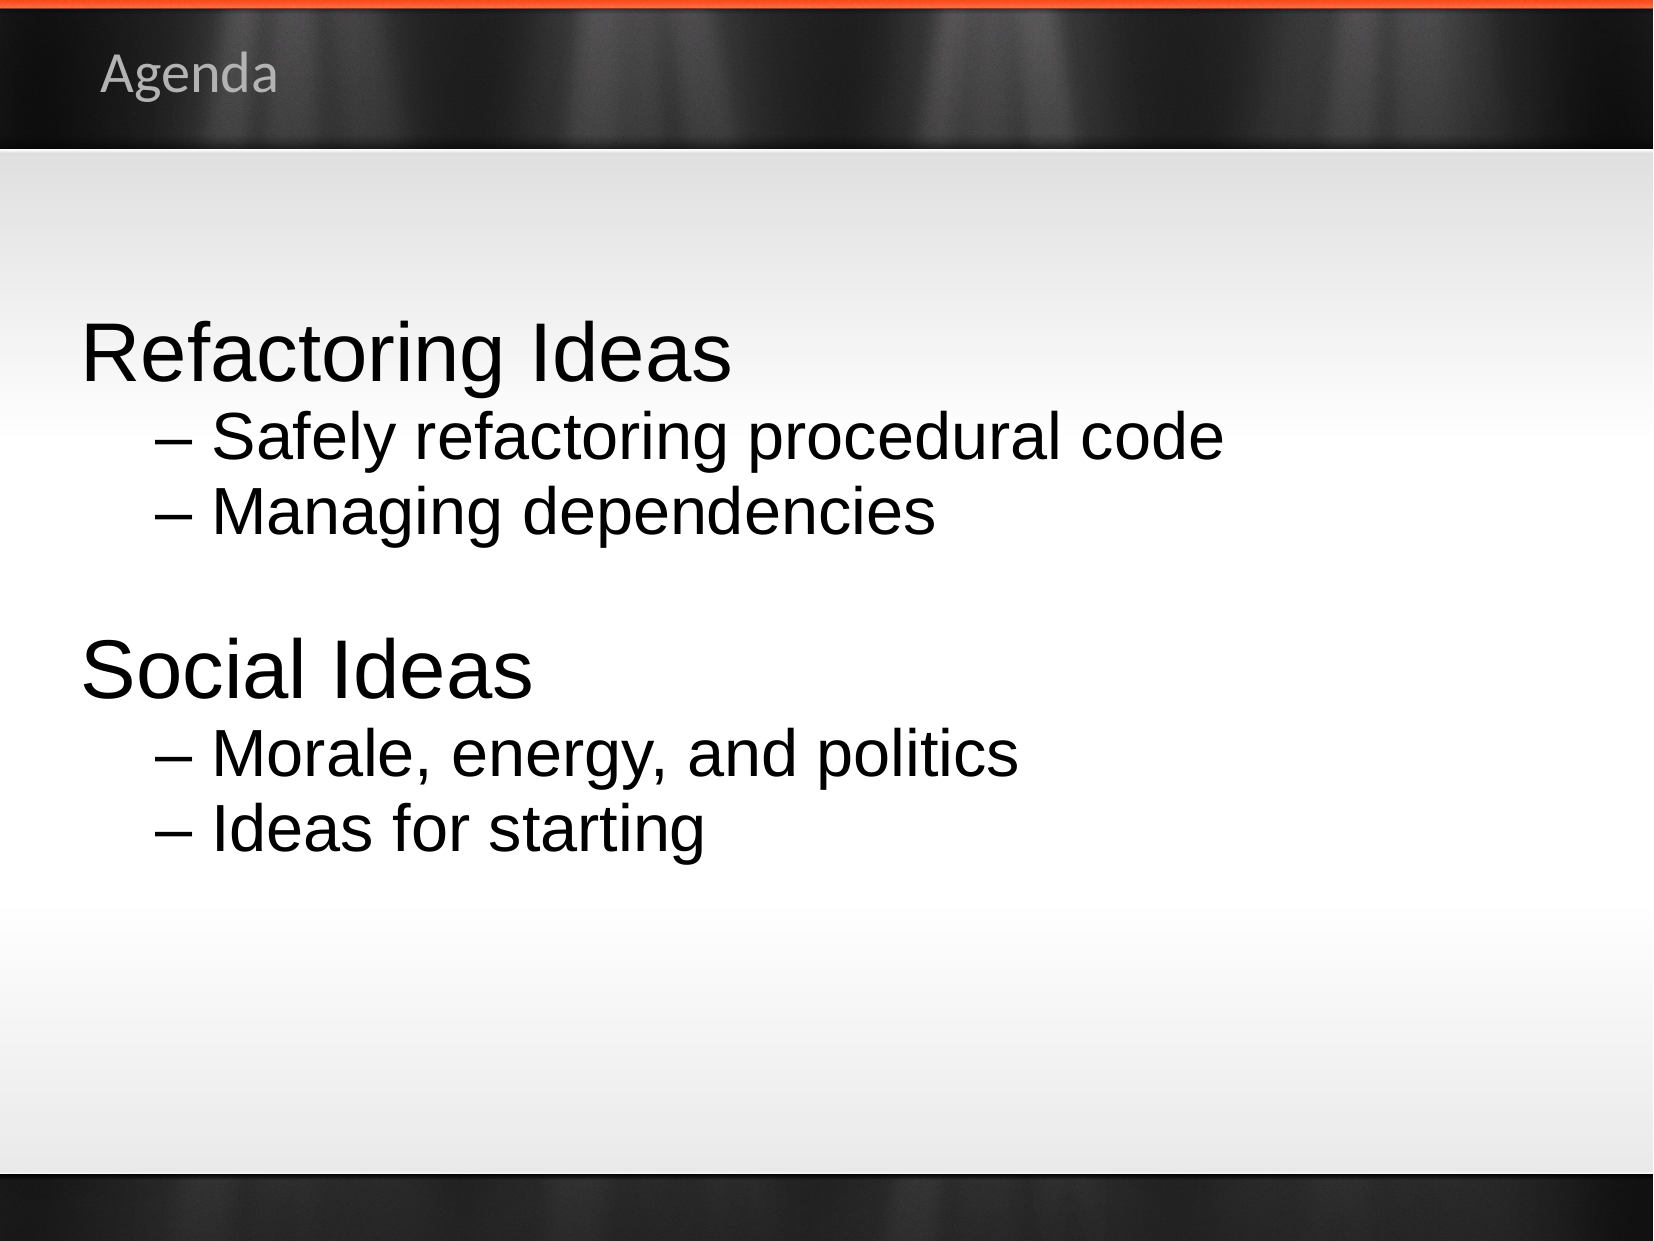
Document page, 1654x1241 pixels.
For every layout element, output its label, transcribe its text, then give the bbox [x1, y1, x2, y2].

subtitle Refactoring Ideas – Safely refactoring procedural code – Managing dependencies Social Ideas – Morale, energy, and politics – Ideas for starting [80, 305, 1569, 1125]
title Agenda [100, 6, 1588, 151]
picture [0, 0, 1653, 1241]
